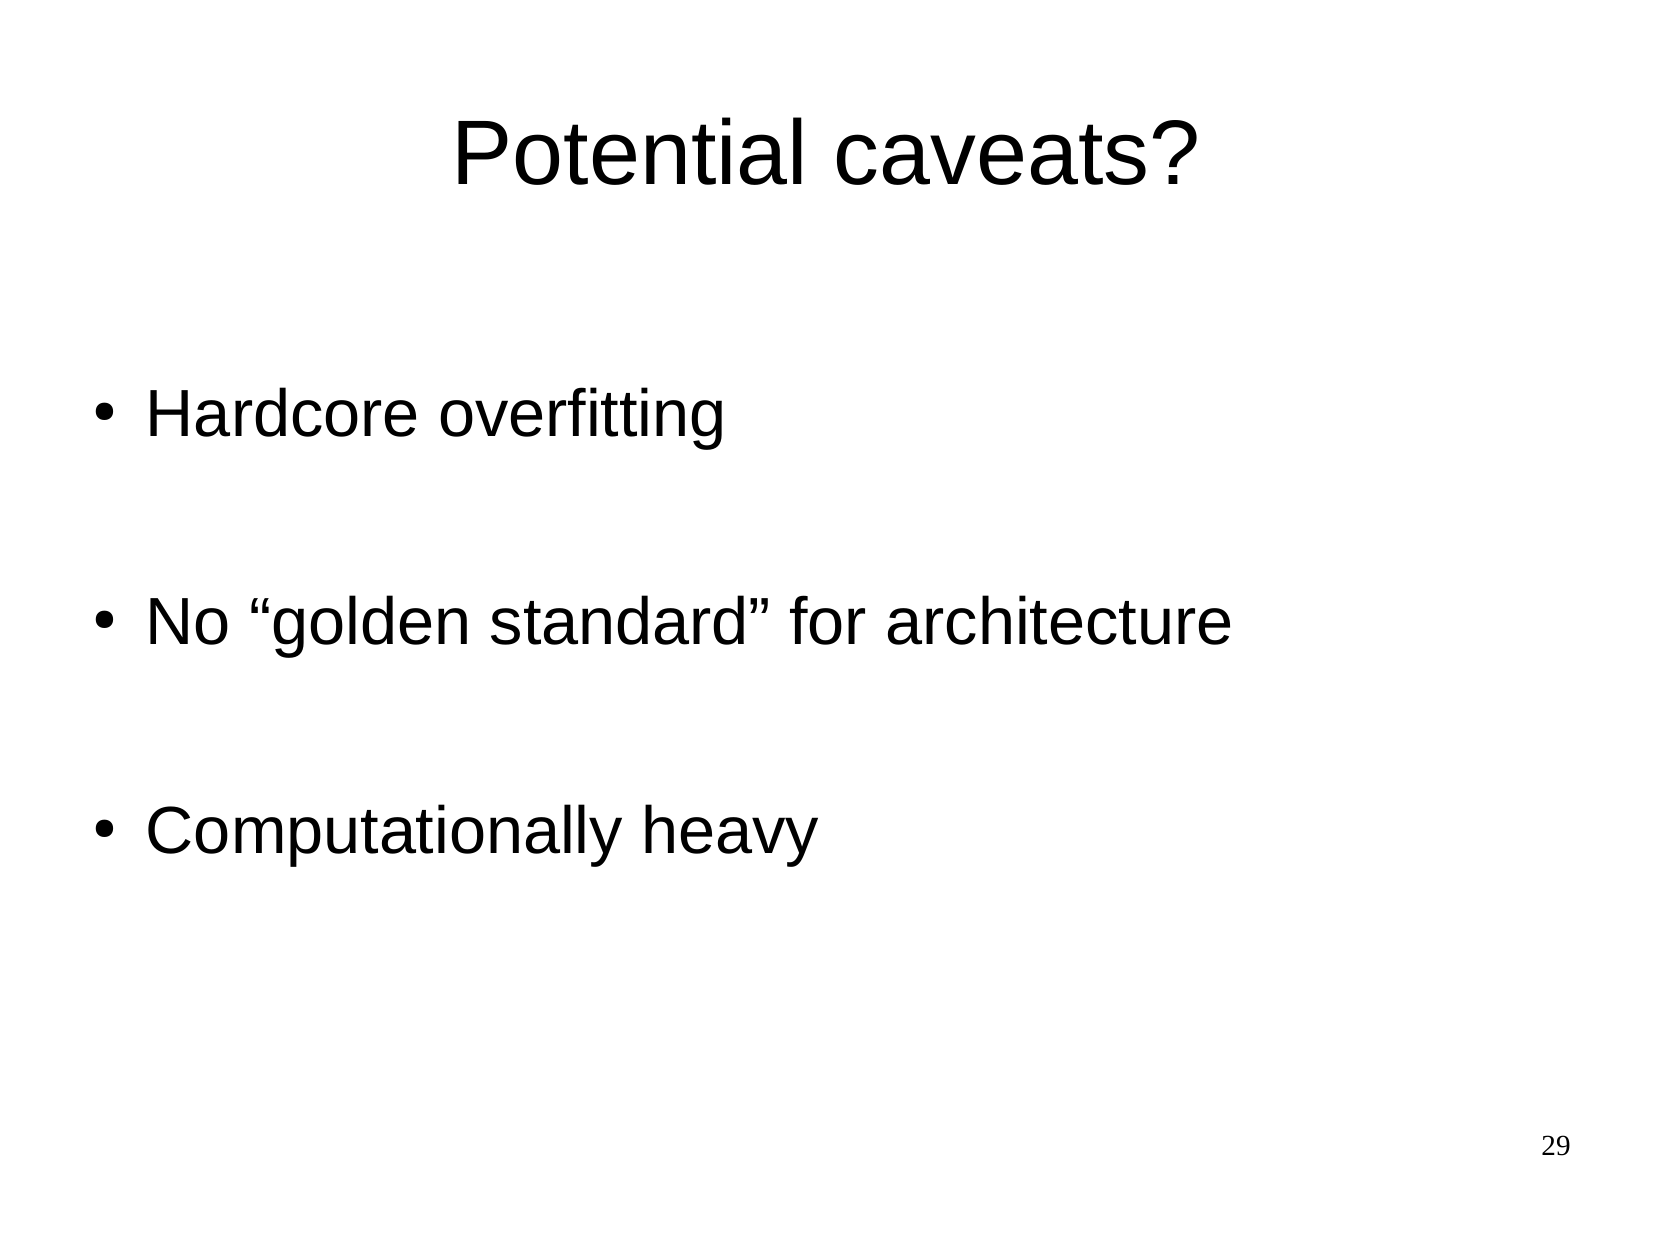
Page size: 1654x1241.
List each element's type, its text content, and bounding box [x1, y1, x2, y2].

list Hardcore overfitting No “golden standard” for architecture Computationally heavy [75, 375, 1564, 1096]
title Potential caveats? [82, 49, 1571, 257]
